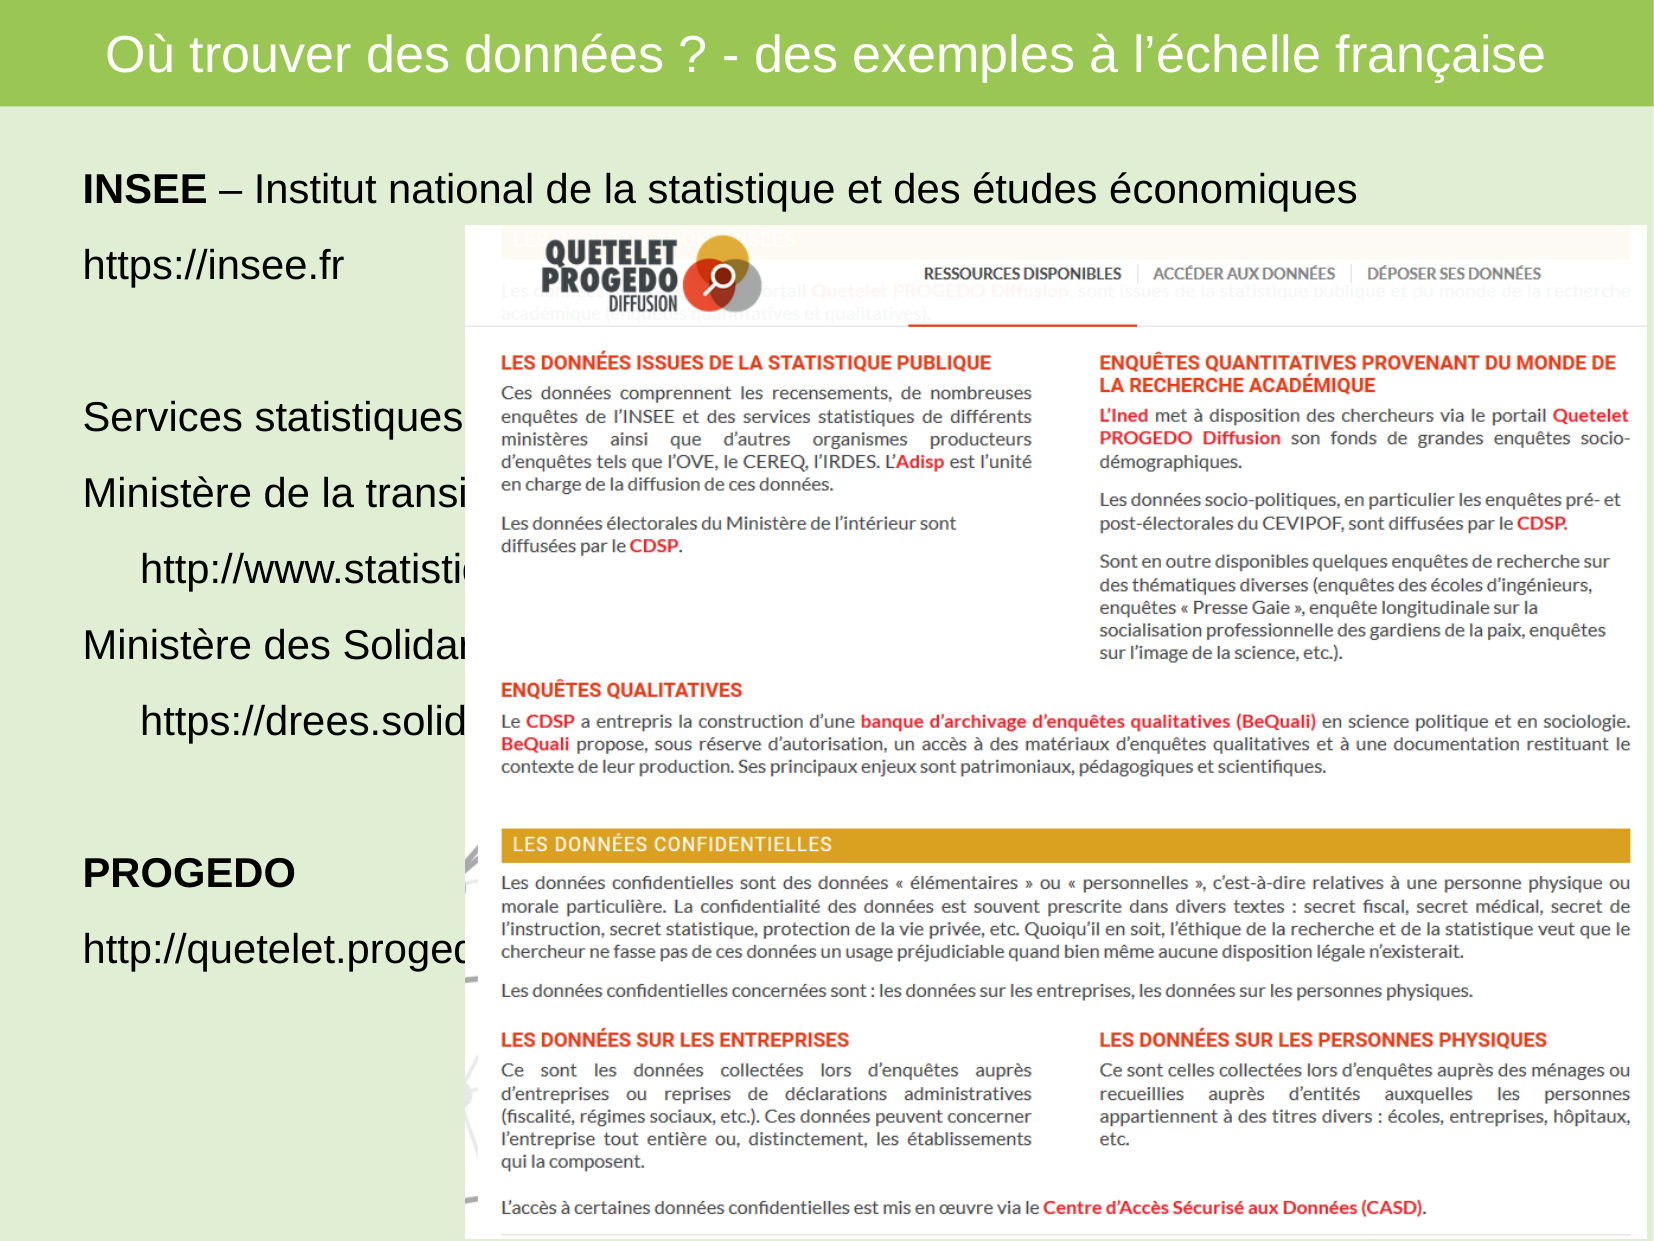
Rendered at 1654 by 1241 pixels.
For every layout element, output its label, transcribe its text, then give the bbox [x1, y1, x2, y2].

title Où trouver des données ? - des exemples à l’échelle française [82, 19, 1571, 89]
picture [465, 225, 1647, 1239]
list INSEE – Institut national de la statistique et des études économiques https://insee.fr Services statistiques des ministères Ministère de la transition écologique et solidaire http://www.statistiques.developpement-durable.gouv.fr Ministère des Solidarités et de la santé https://drees.solidarites-sante.gouv.fr/etudes-et-statistiques/open-data/ PROGEDO http://quetelet.progedo.fr/donnees-francaises/ [82, 165, 1571, 1193]
